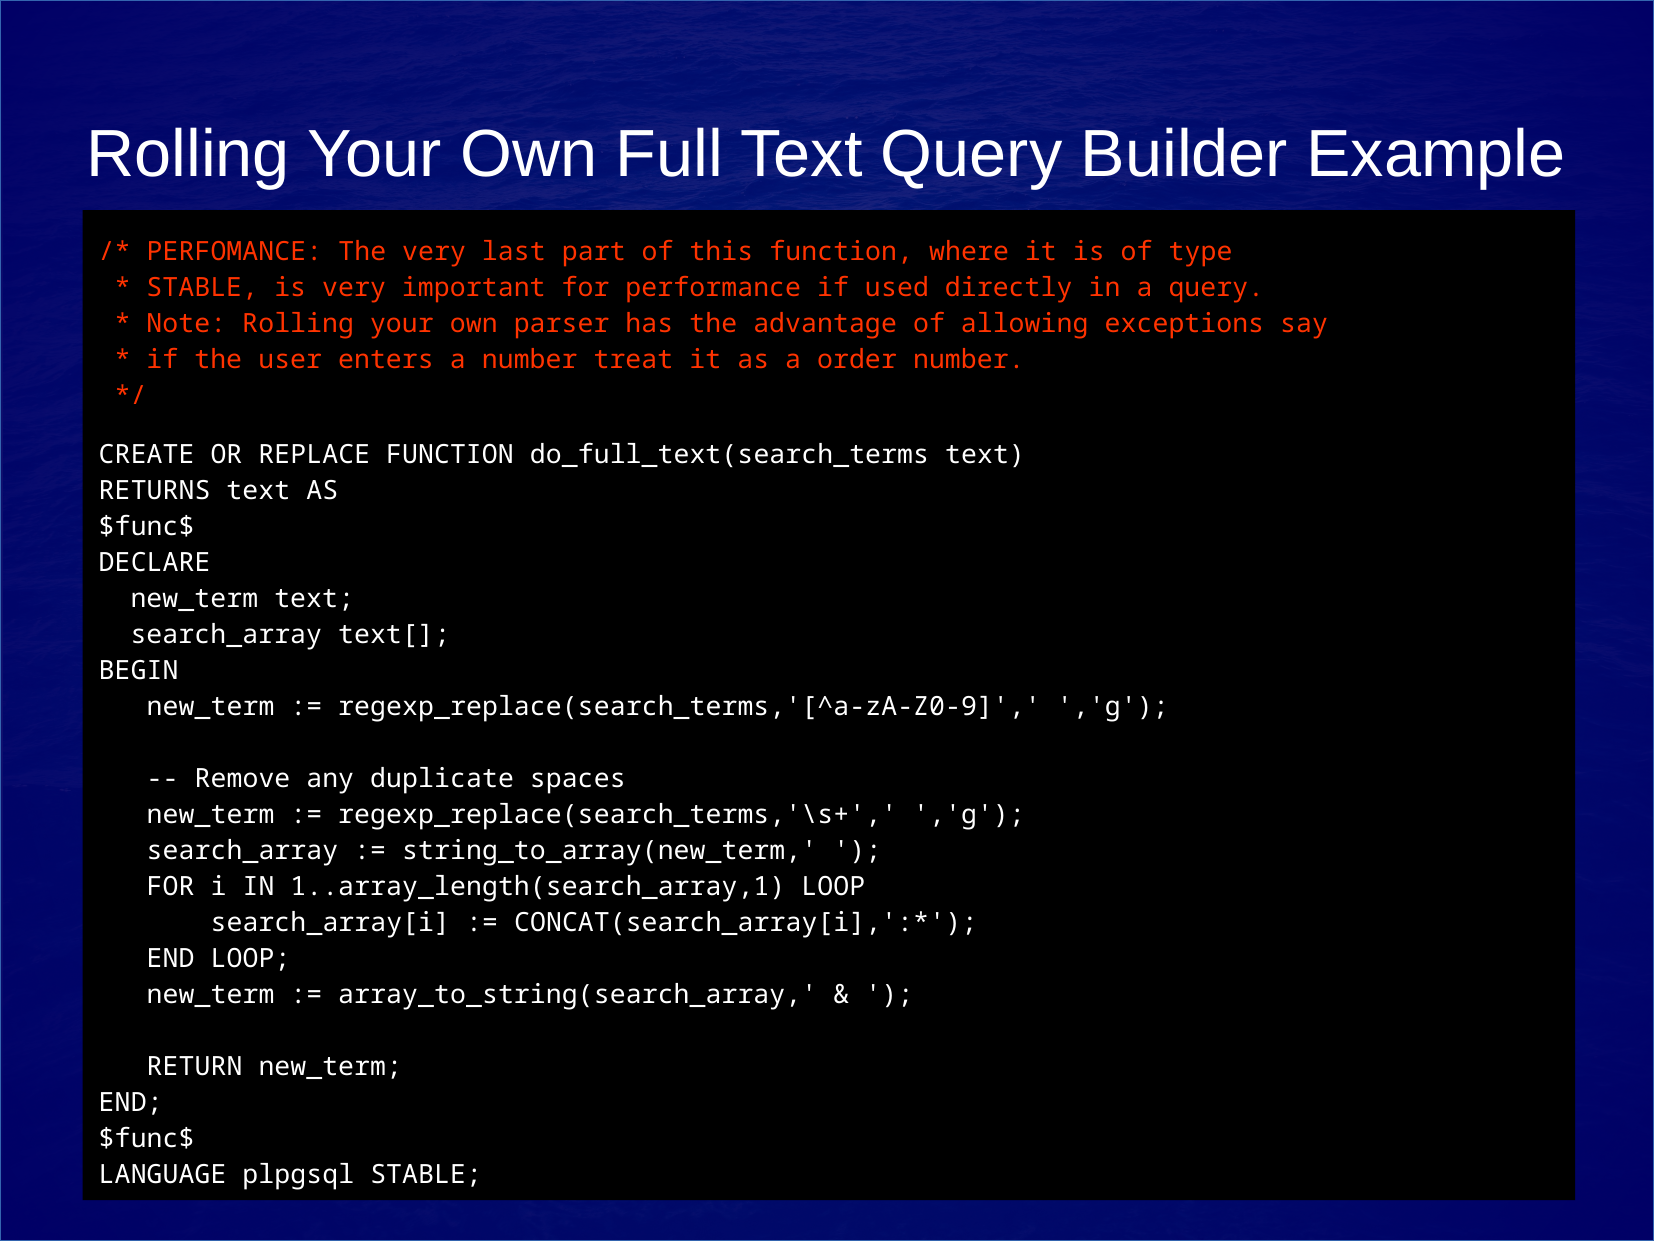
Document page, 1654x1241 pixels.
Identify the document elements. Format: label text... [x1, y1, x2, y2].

title Rolling Your Own Full Text Query Builder Example [82, 49, 194, 209]
title Rolling Your Own Full Text Query Builder Example [1459, 49, 1571, 209]
list /* PERFOMANCE: The very last part of this function, where it is of type * STABLE, is very important for performance if used directly in a query. * Note: Rolling your own parser has the advantage of allowing exceptions say * if the user enters a number treat it as a order number. */ CREATE OR REPLACE FUNCTION do_full_text(search_terms text) RETURNS text AS $func$ DECLARE new_term text; search_array text[]; BEGIN new_term := regexp_replace(search_terms,'[^a-zA-Z0-9]',' ','g'); -- Remove any duplicate spaces new_term := regexp_replace(search_terms,'\s+',' ','g'); search_array := string_to_array(new_term,' '); FOR i IN 1..array_length(search_array,1) LOOP search_array[i] := CONCAT(search_array[i],':*'); END LOOP; new_term := array_to_string(search_array,' & '); RETURN new_term; END; $func$ LANGUAGE plpgsql STABLE; [82, 209, 1576, 348]
